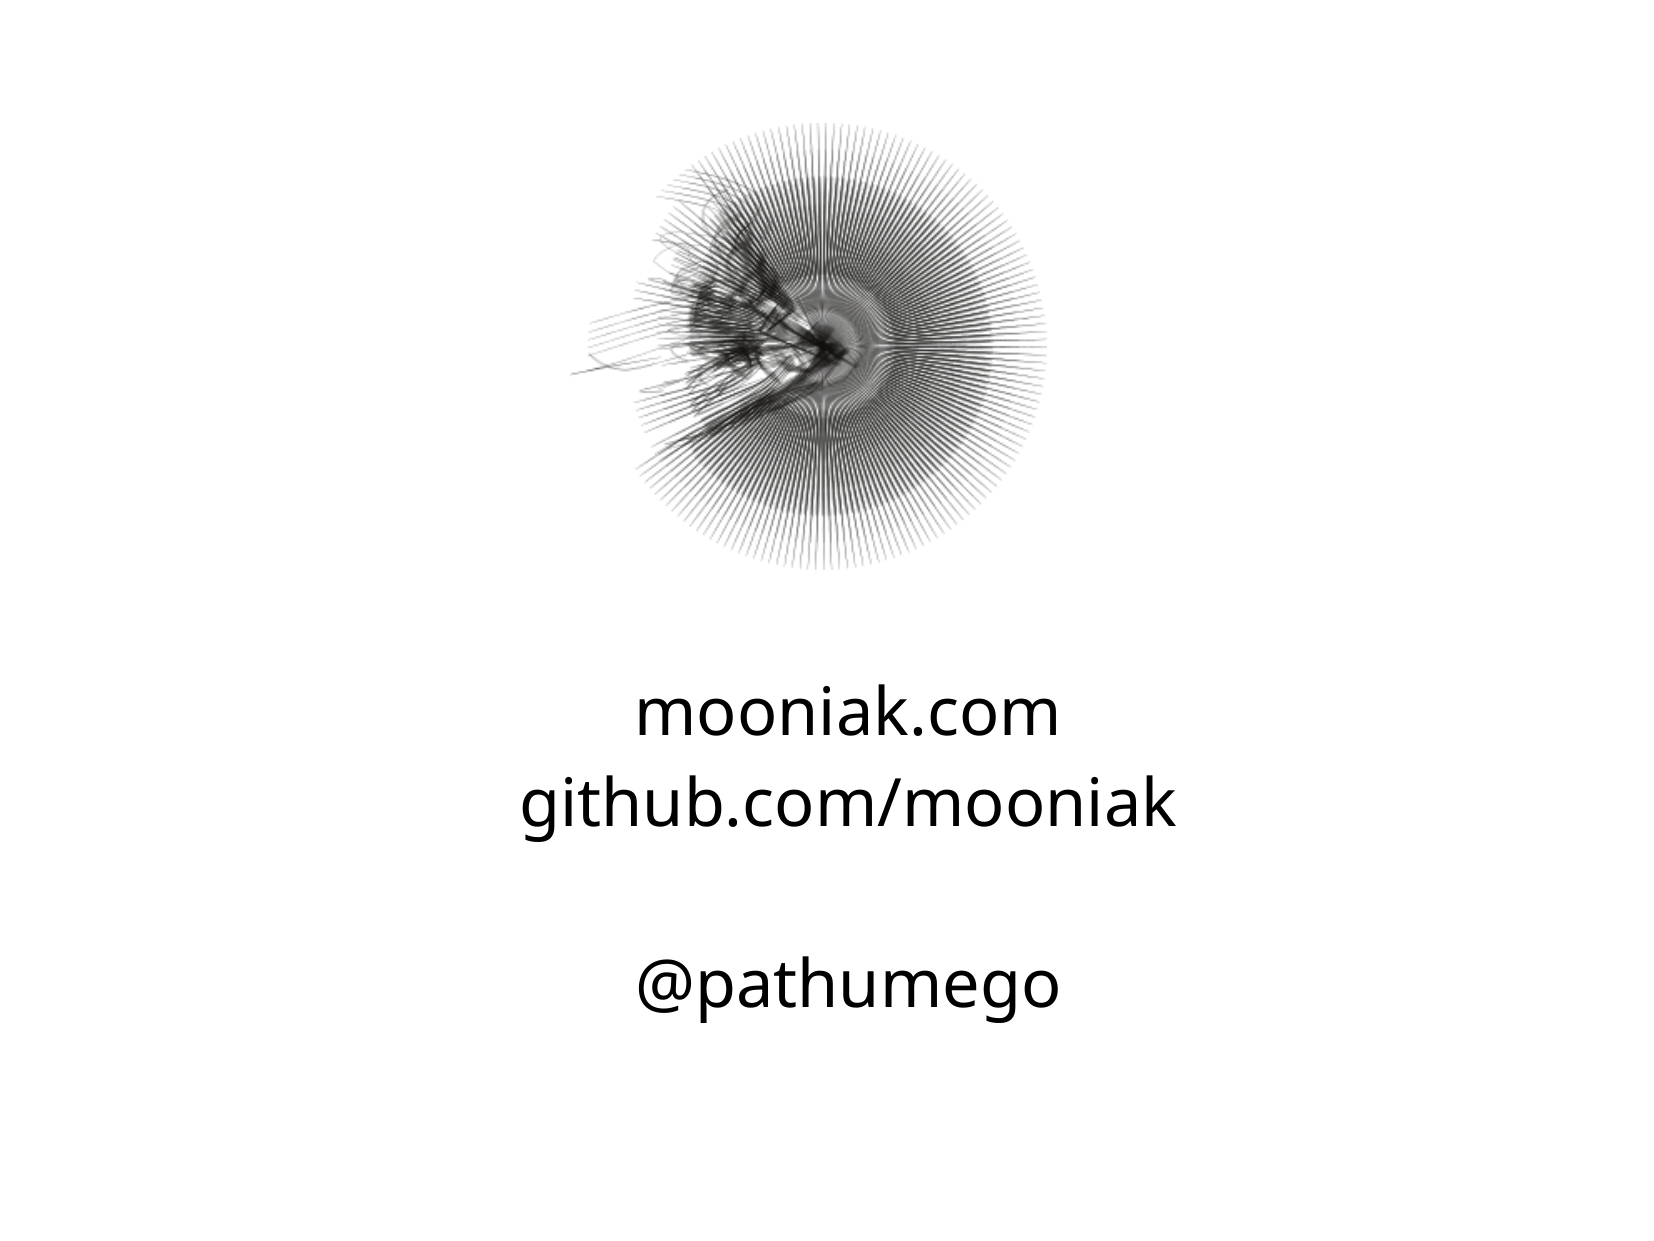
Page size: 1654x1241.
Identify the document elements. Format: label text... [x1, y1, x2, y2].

picture [570, 123, 1047, 571]
title mooniak.com github.com/mooniak @pathumego [86, 609, 1576, 1083]
